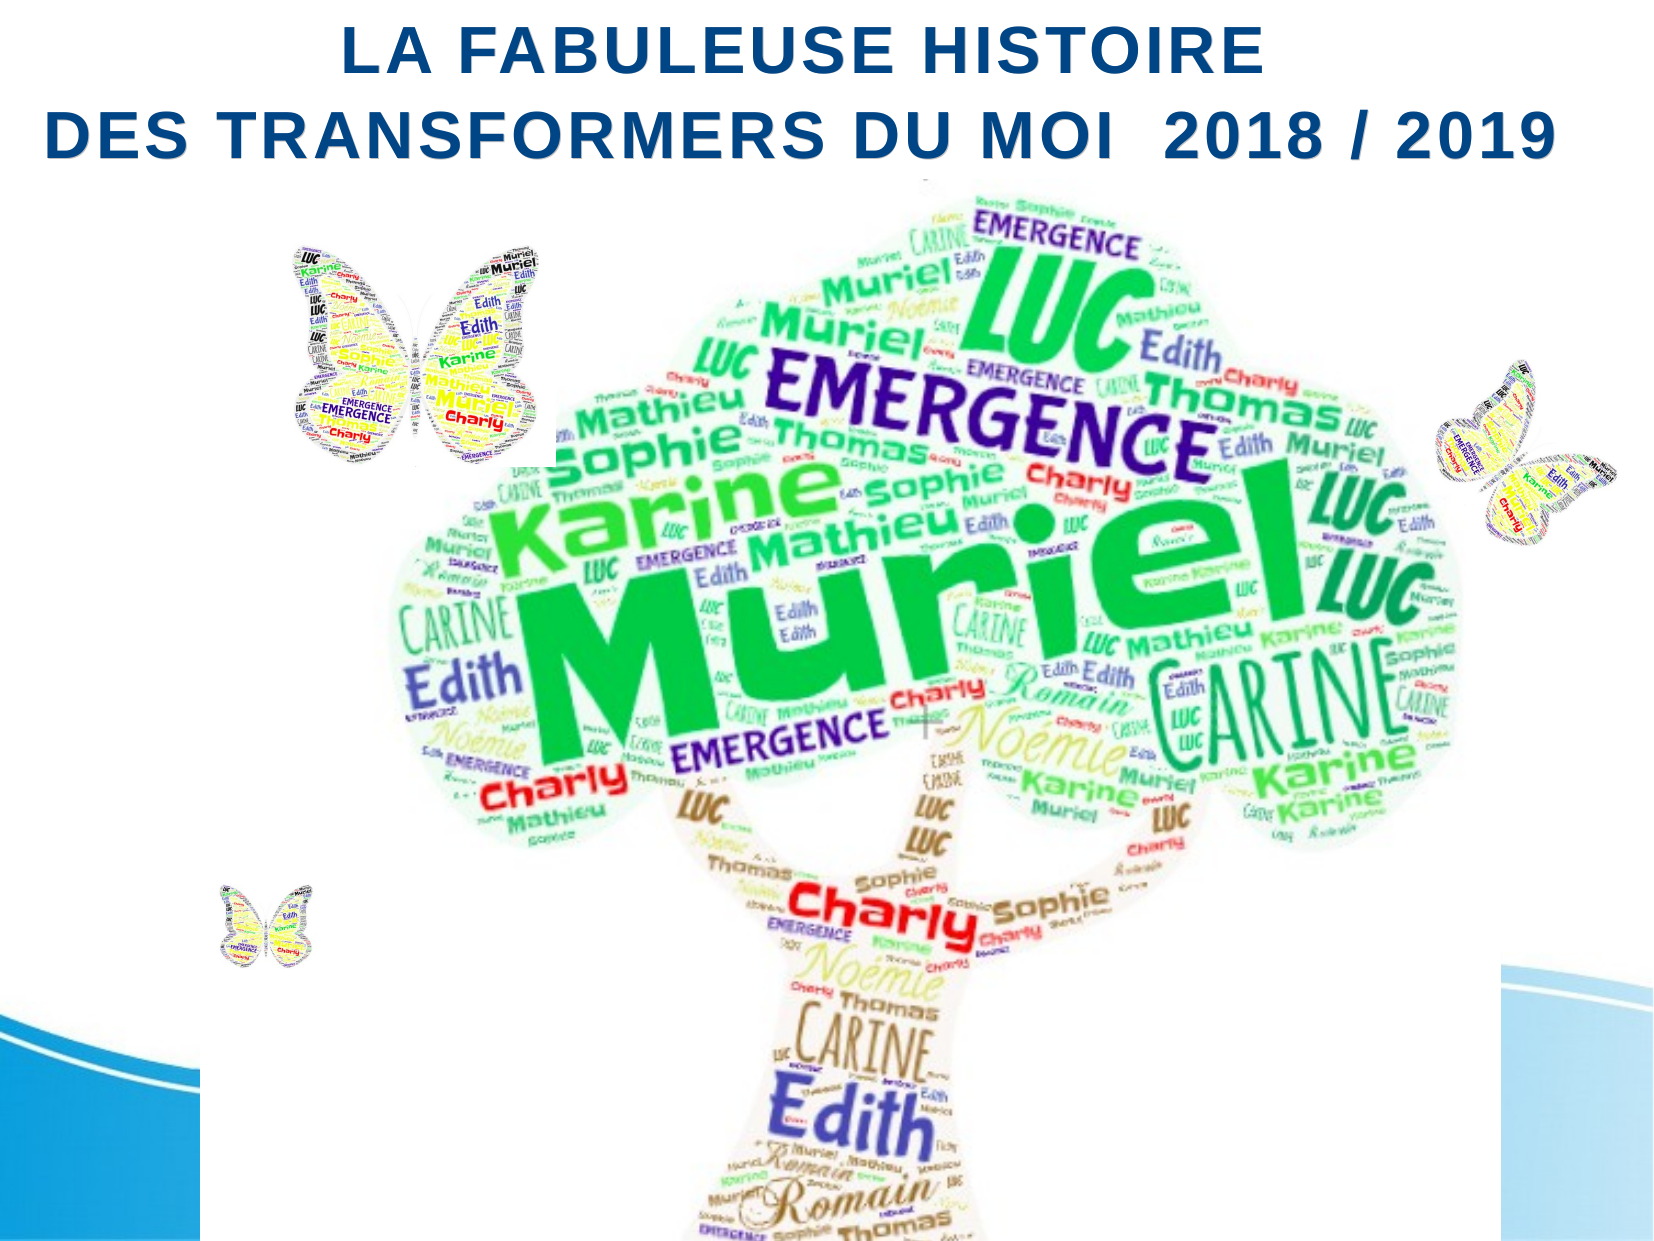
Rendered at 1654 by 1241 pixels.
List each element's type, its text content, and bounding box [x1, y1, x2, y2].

picture [0, 179, 1654, 1241]
text_box La FABULEUSE HISTOIRE Des Transformers du MOI 2018 / 2019 [23, 4, 1583, 187]
